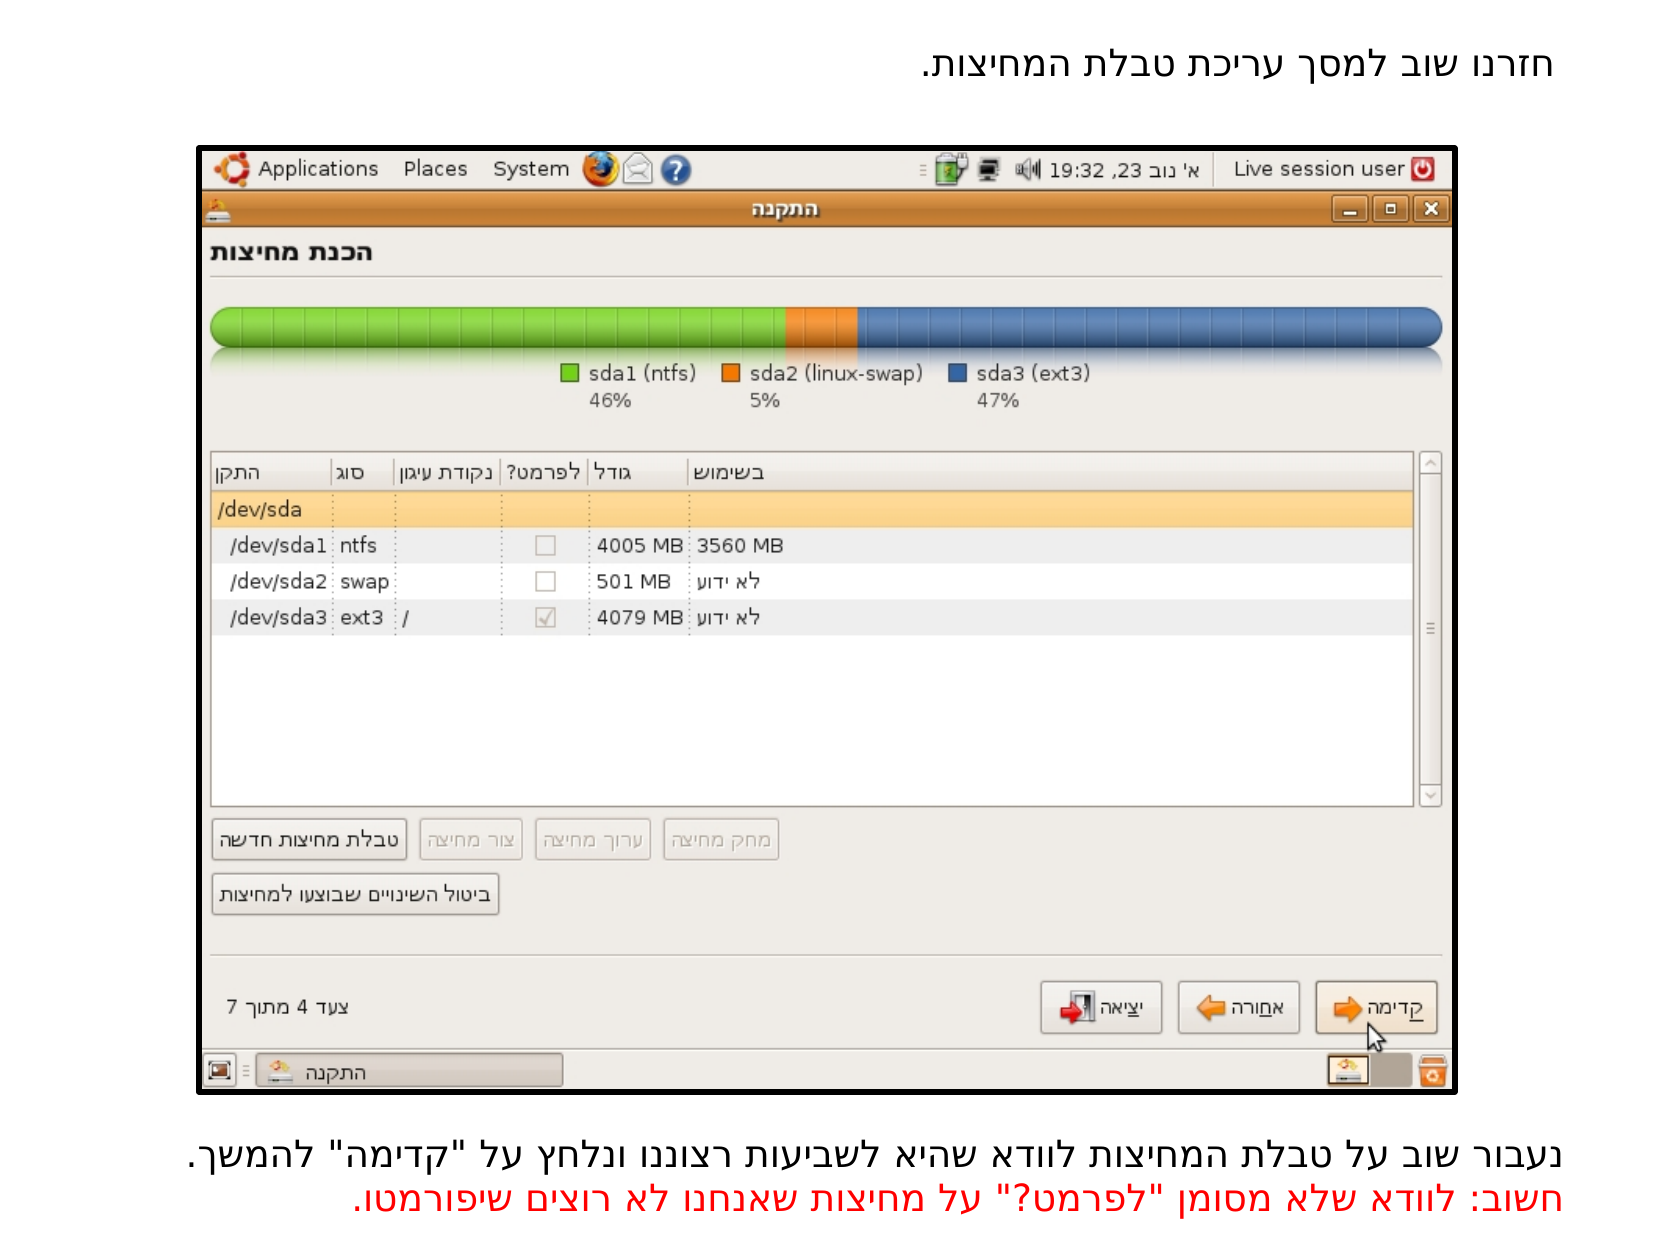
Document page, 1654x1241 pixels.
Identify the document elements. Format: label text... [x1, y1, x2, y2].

text_box חזרנו שוב למסך עריכת טבלת המחיצות. [220, 34, 1571, 95]
picture [201, 151, 1452, 1089]
text_box נעבור שוב על טבלת המחיצות לוודא שהיא לשביעות רצוננו ונלחץ על "קדימה" להמשך. חשוב: לוודא שלא מסומן "לפרמט?" על מחיצות שאנחנו לא רוצים שיפורמטו. [79, 1125, 1580, 1241]
